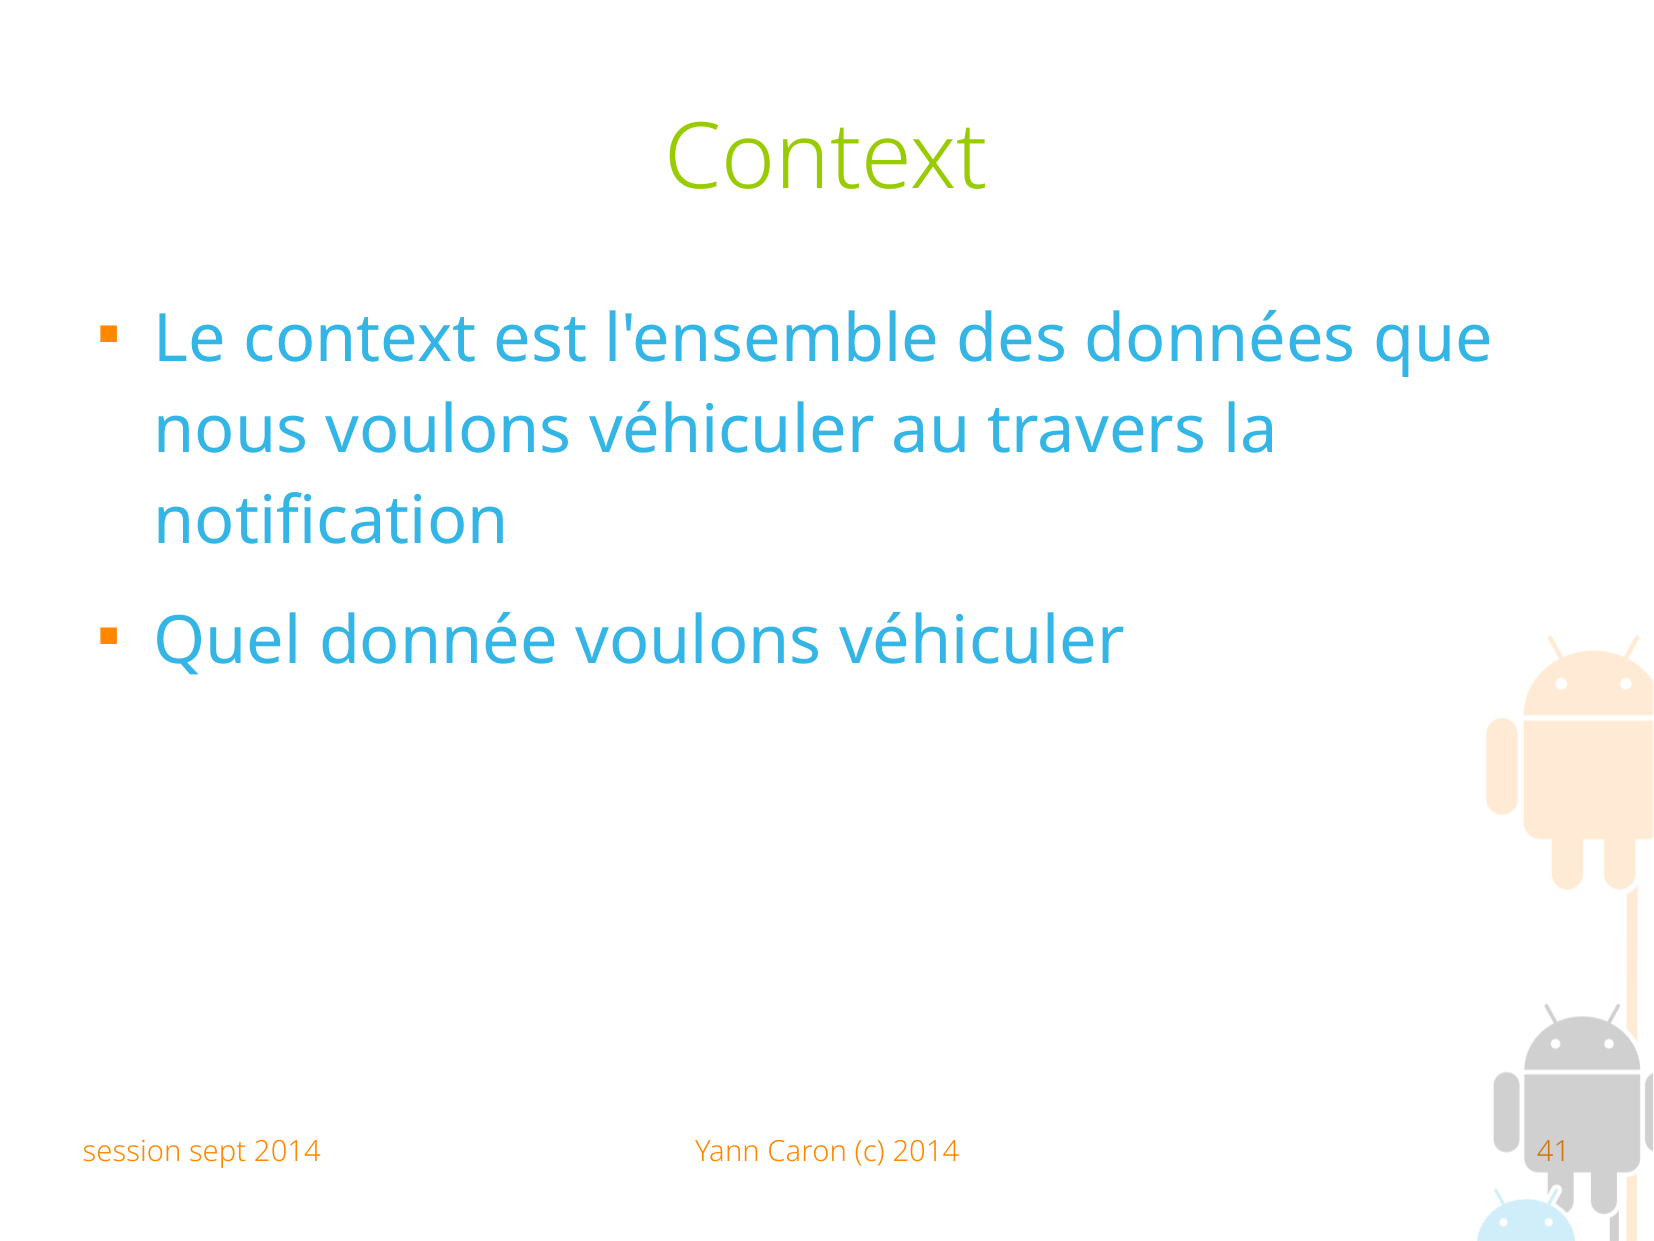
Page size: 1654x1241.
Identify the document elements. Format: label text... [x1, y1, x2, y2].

title Context [82, 49, 1571, 257]
picture [240, 423, 1654, 1241]
list Le context est l'ensemble des données que nous voulons véhiculer au travers la notification Quel donnée voulons véhiculer [82, 290, 1571, 1010]
